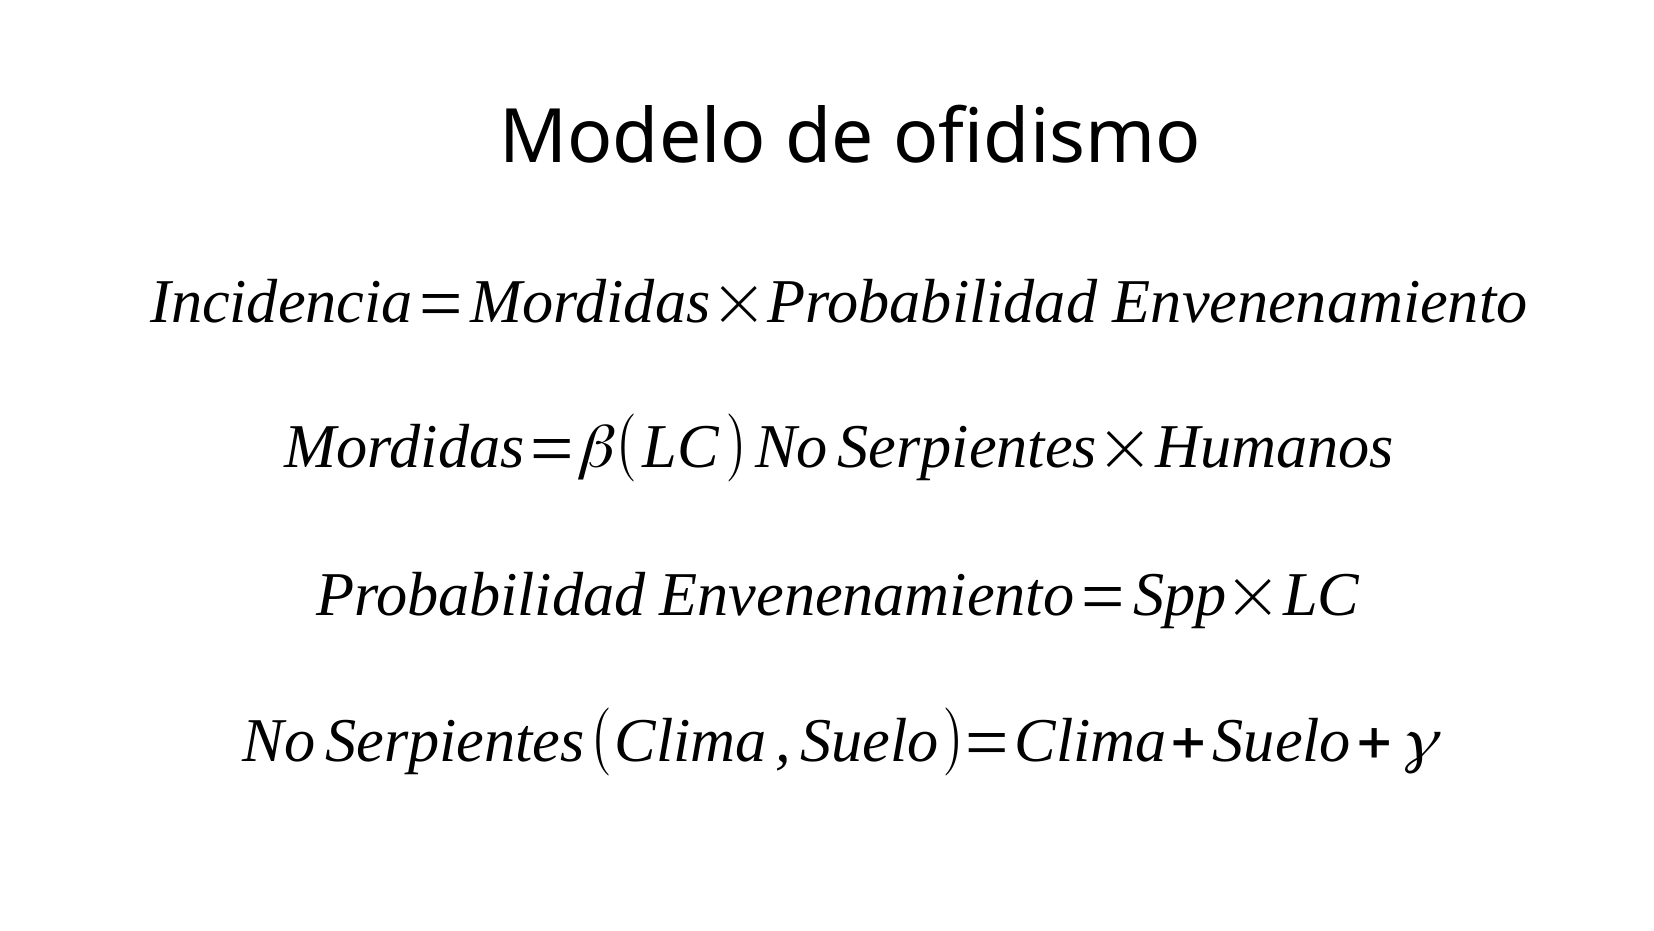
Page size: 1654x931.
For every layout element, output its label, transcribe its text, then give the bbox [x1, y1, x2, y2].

title Modelo de ofidismo [106, 29, 1595, 237]
chart [141, 265, 1536, 779]
